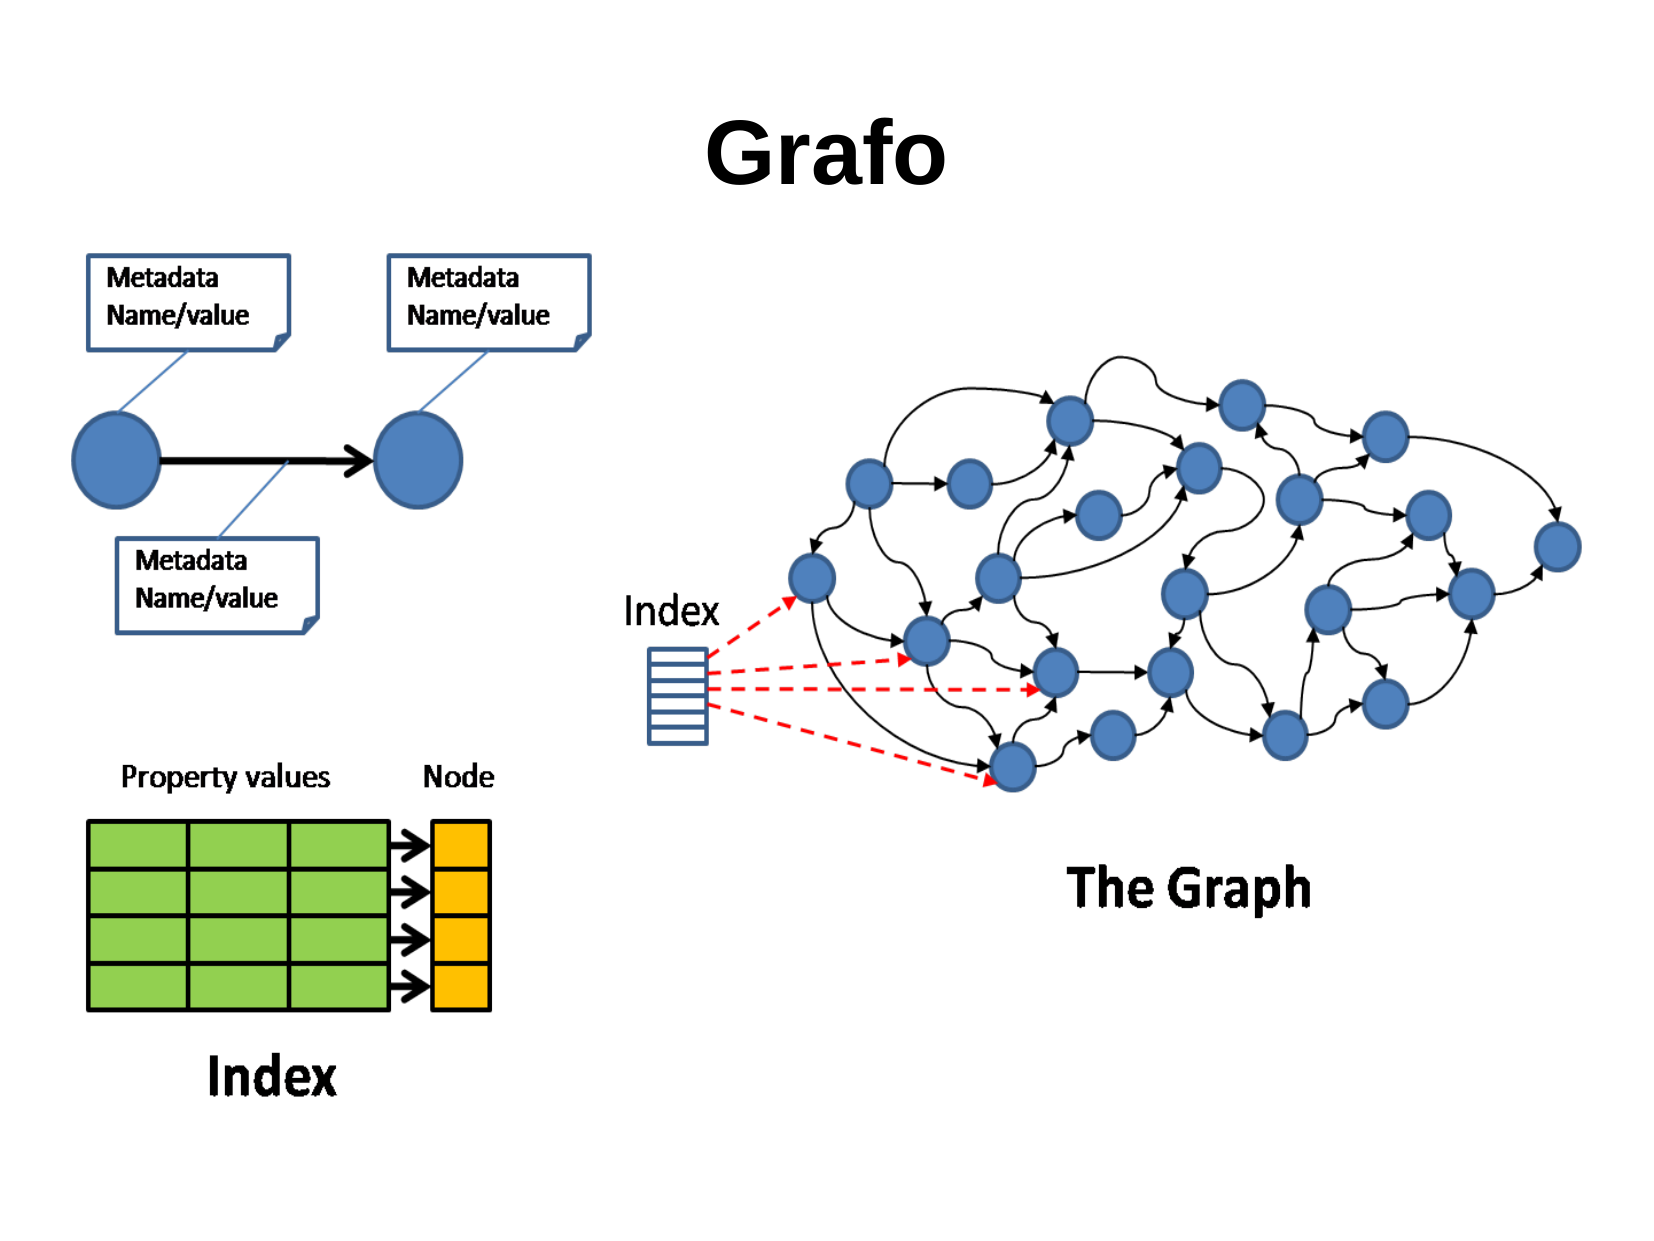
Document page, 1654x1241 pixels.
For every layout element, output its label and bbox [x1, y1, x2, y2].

picture [70, 247, 1583, 1122]
